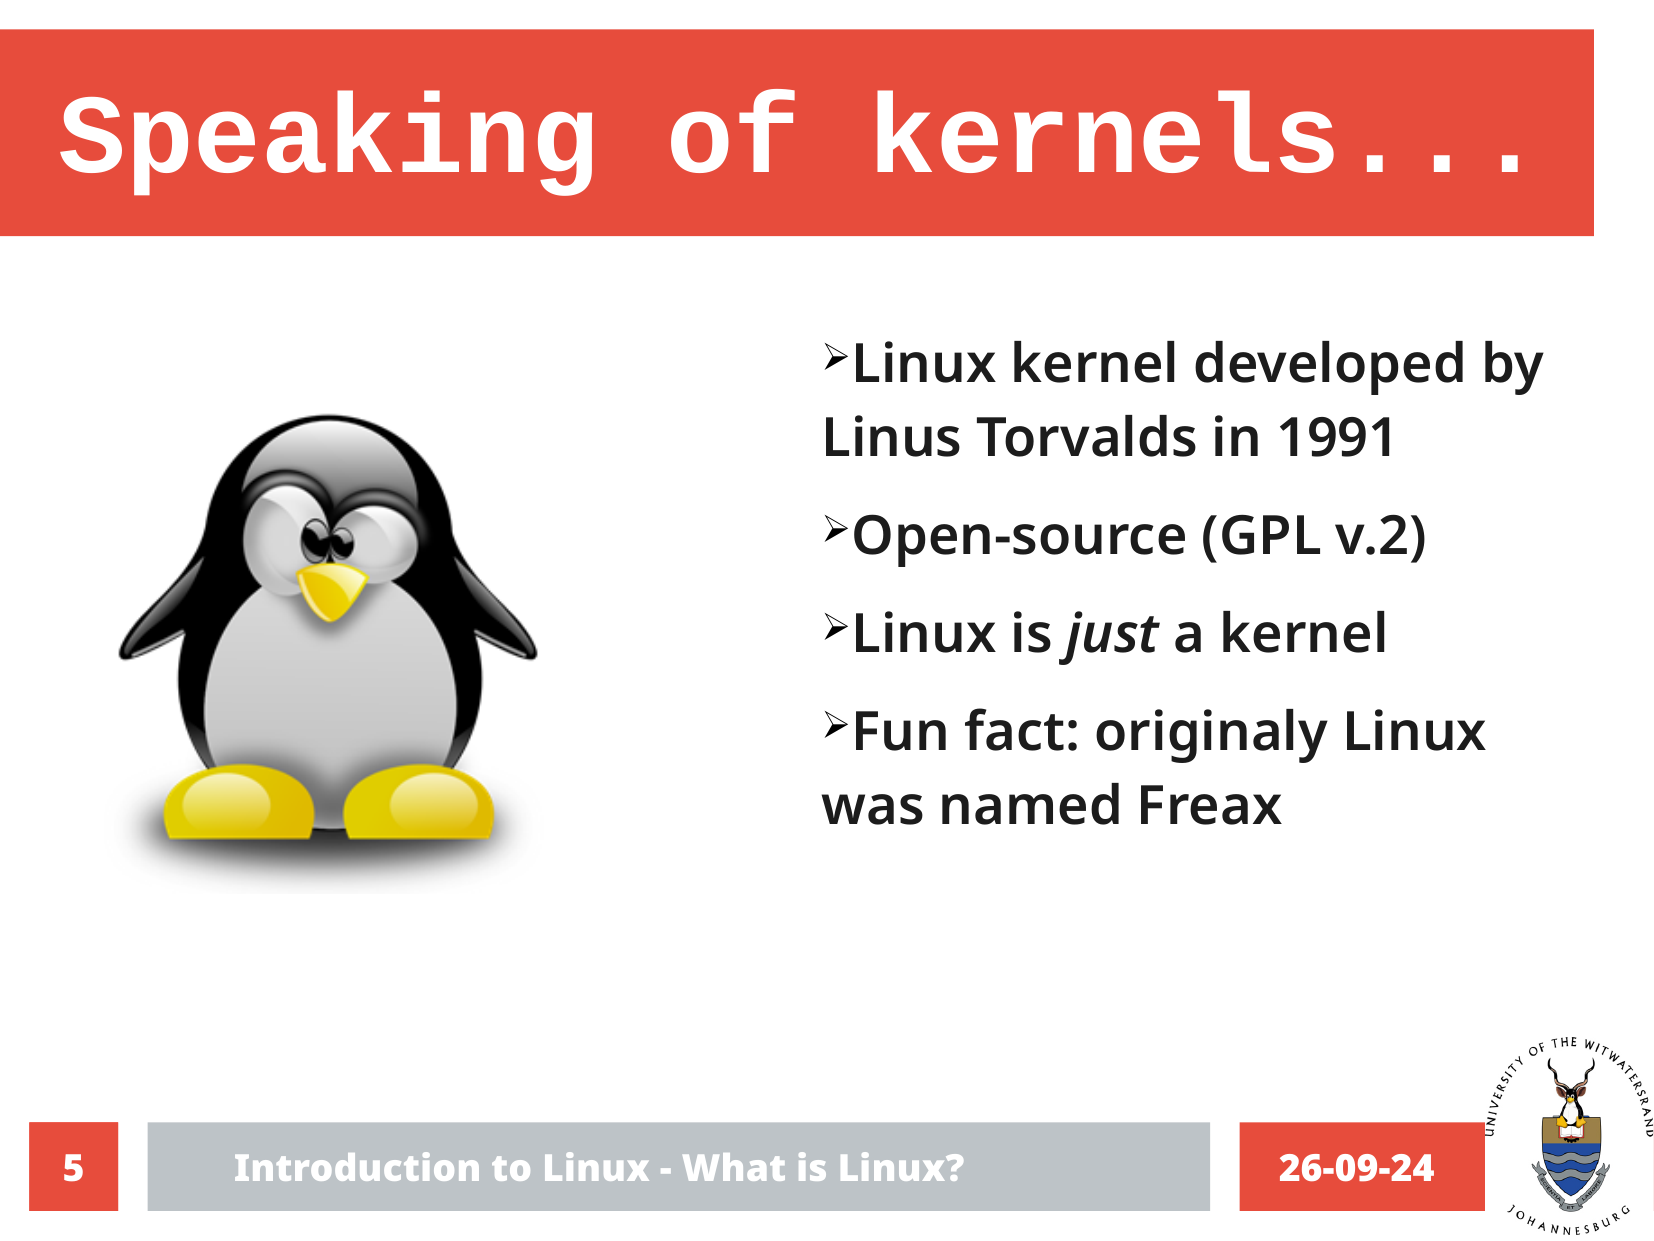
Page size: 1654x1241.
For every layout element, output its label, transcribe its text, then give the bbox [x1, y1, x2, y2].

picture [58, 353, 599, 894]
title Speaking of kernels... [58, 59, 1594, 207]
picture [1485, 1037, 1654, 1235]
list Linux kernel developed by Linus Torvalds in 1991 Open-source (GPL v.2) Linux is just a kernel Fun fact: originaly Linux was named Freax [821, 324, 1565, 1093]
